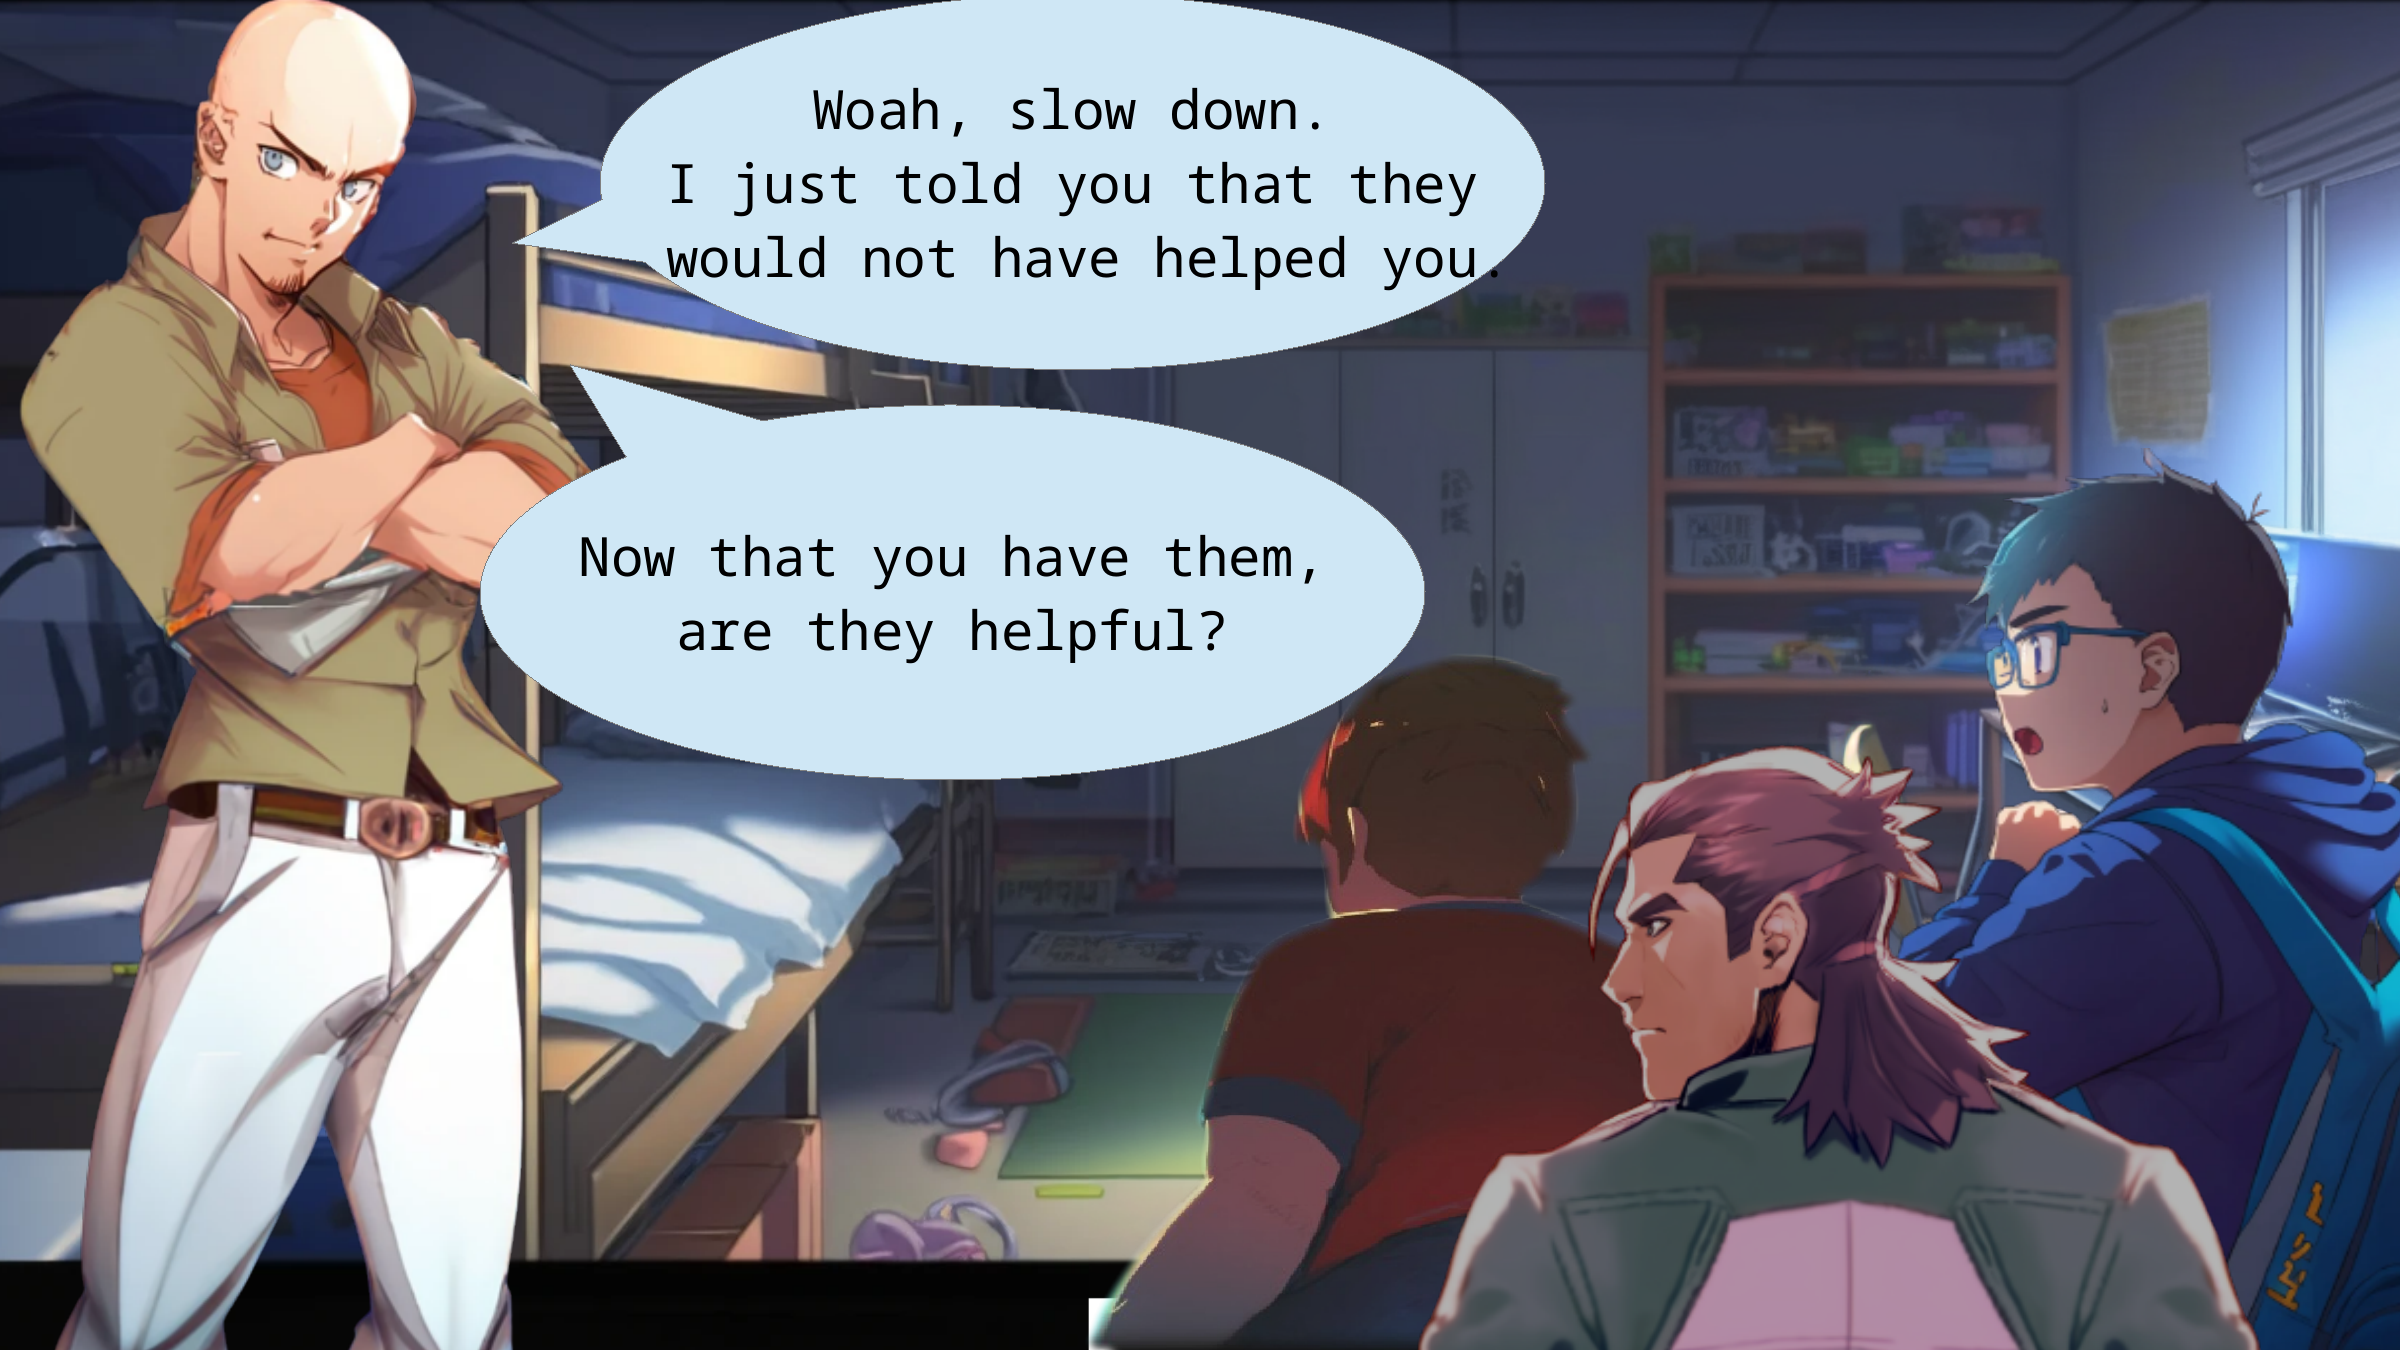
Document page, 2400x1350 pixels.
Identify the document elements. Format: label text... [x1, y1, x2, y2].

text_box Now that you have them, are they helpful? [480, 364, 1426, 780]
text_box Woah, slow down. I just told you that they would not have helped you. [512, 0, 1546, 370]
picture [0, 0, 2400, 1350]
